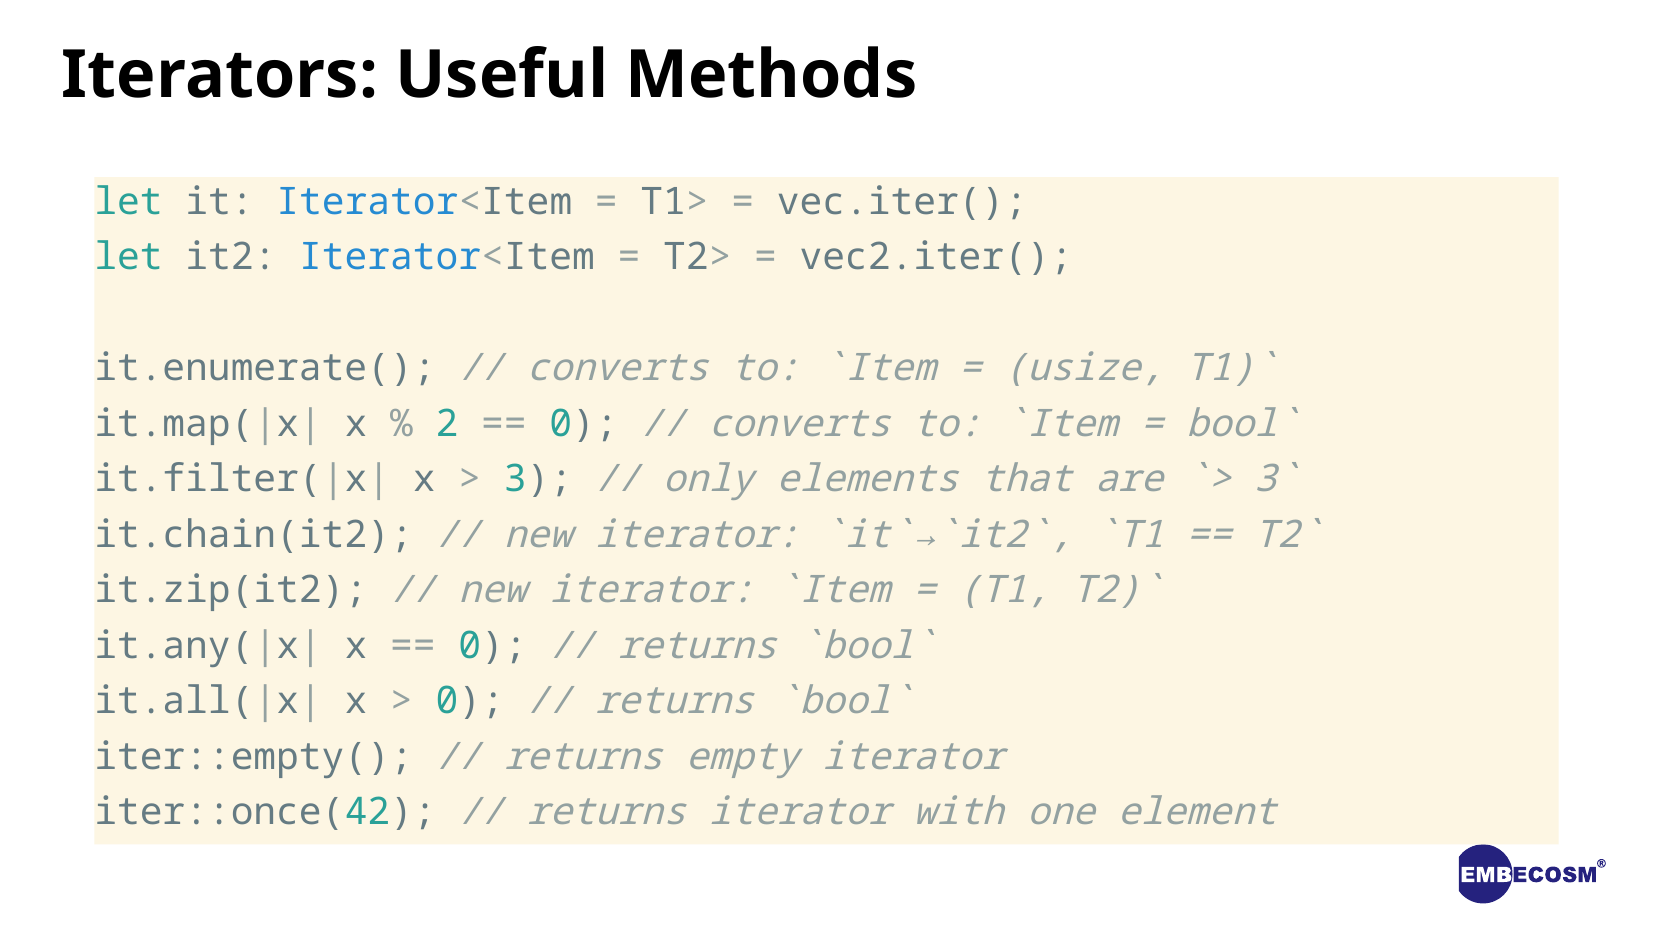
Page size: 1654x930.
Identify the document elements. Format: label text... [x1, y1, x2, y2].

title Iterators: Useful Methods [47, 26, 1606, 178]
list let it: Iterator<Item = T1> = vec.iter(); let it2: Iterator<Item = T2> = vec2.iter(); it.enumerate(); // converts to: `Item = (usize, T1)` it.map(|x| x % 2 == 0); // converts to: `Item = bool` it.filter(|x| x > 3); // only elements that are `> 3` it.chain(it2); // new iterator: `it`→`it2`, `T1 == T2` it.zip(it2); // new iterator: `Item = (T1, T2)` it.any(|x| x == 0); // returns `bool` it.all(|x| x > 0); // returns `bool` iter::empty(); // returns empty iterator iter::once(42); // returns iterator with one element [94, 177, 1559, 845]
